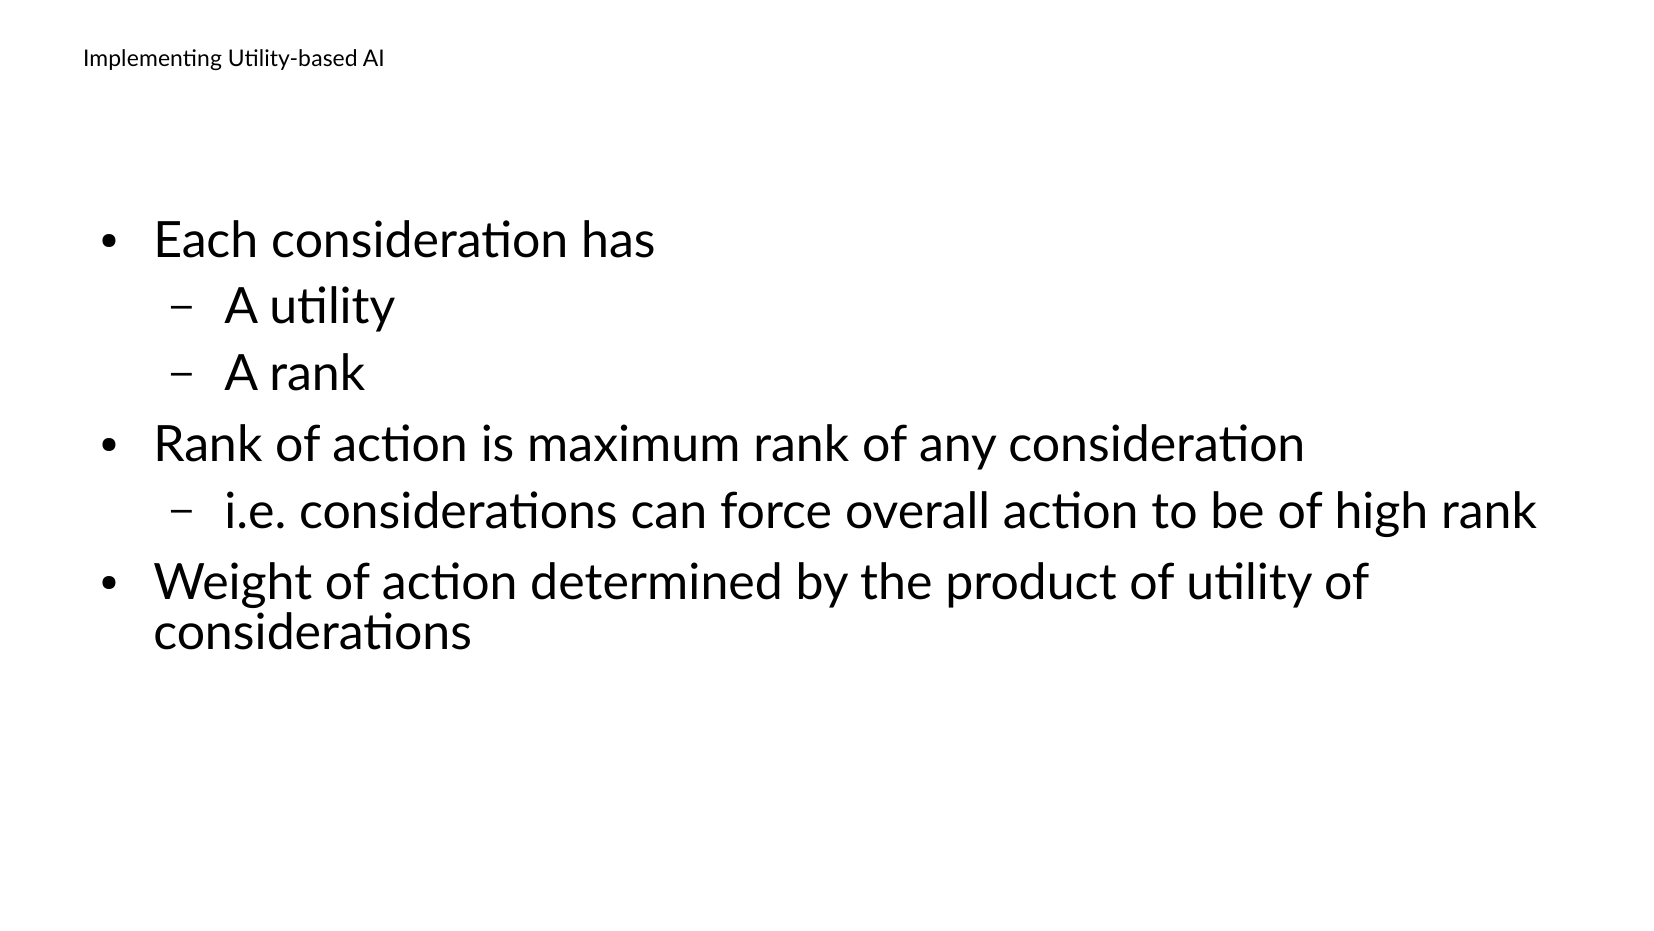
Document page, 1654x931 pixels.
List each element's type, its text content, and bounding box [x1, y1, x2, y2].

title Implementing Utility-based AI [83, 0, 1571, 119]
list Each consideration has A utility A rank Rank of action is maximum rank of any consideration i.e. considerations can force overall action to be of high rank Weight of action determined by the product of utility of considerations [82, 217, 1571, 839]
